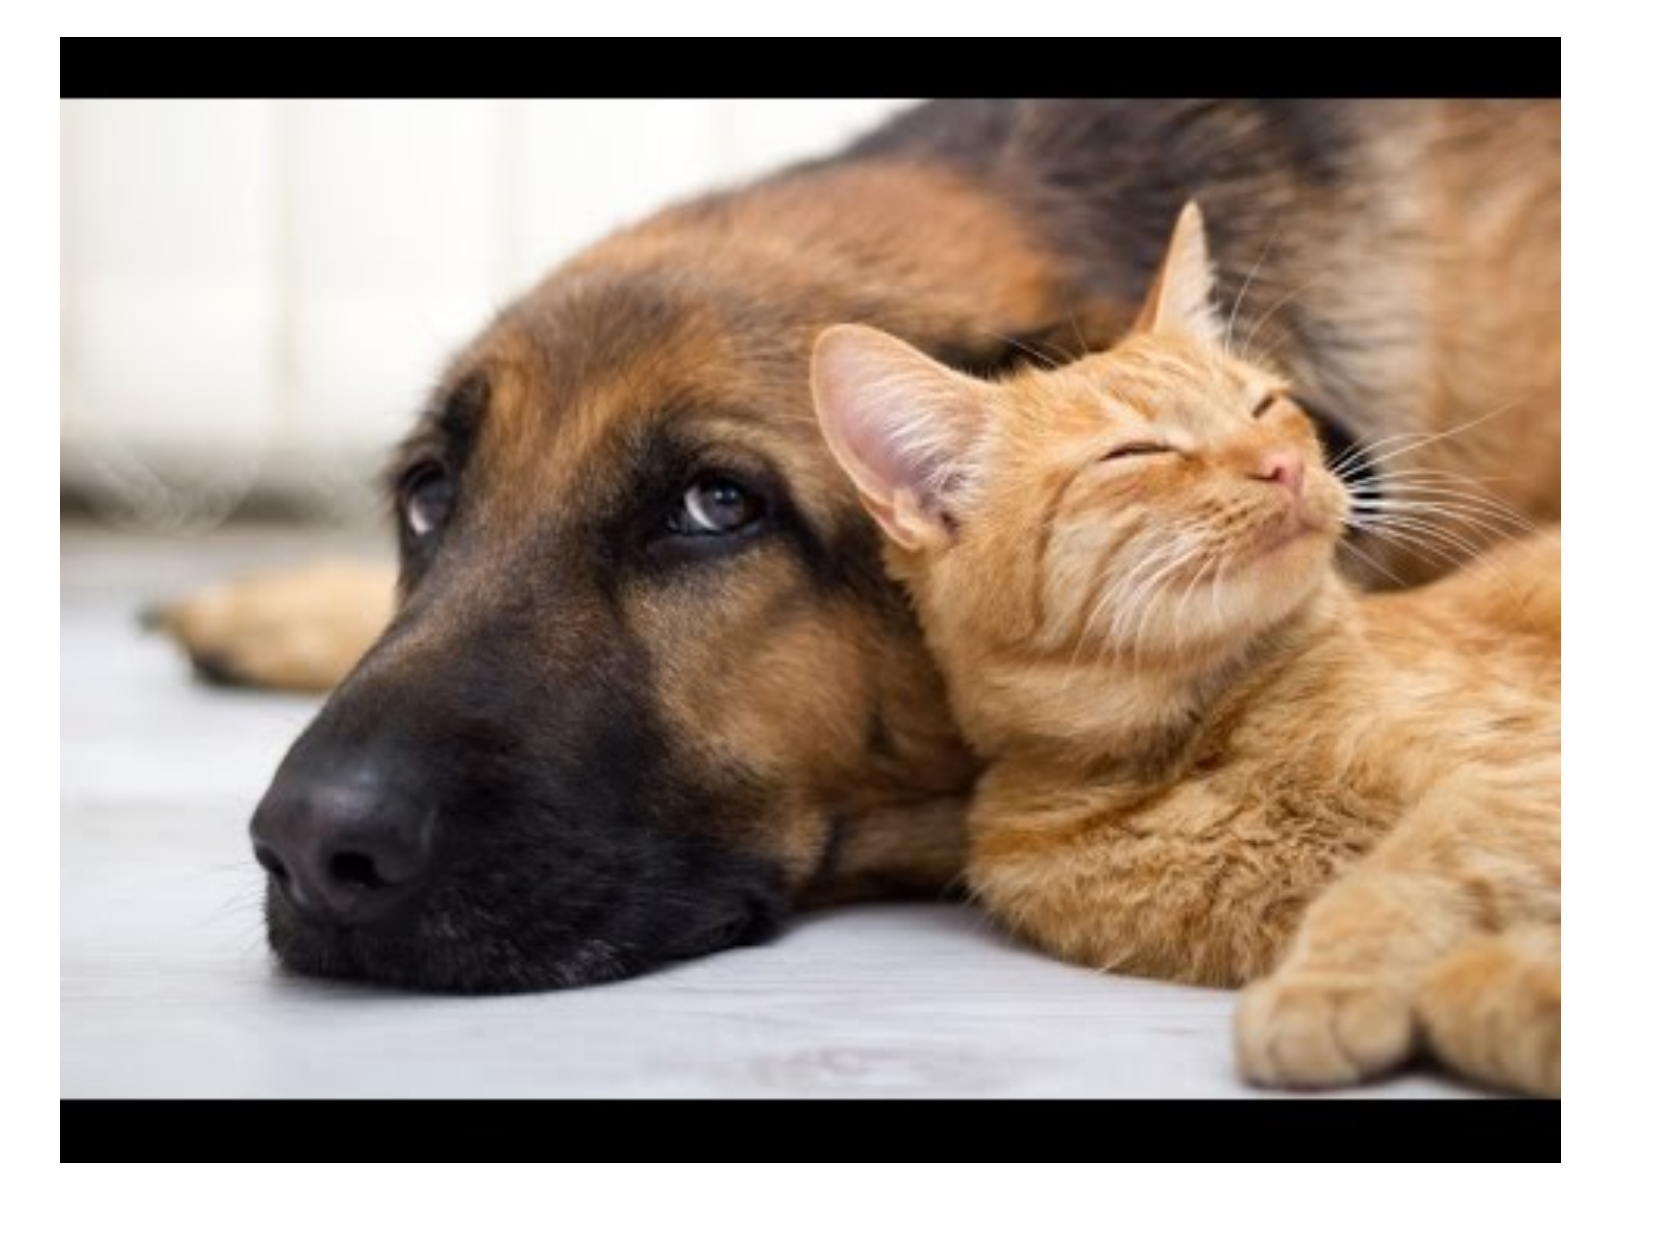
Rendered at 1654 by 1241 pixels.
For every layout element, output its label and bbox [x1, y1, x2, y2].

picture [60, 37, 1561, 1163]
